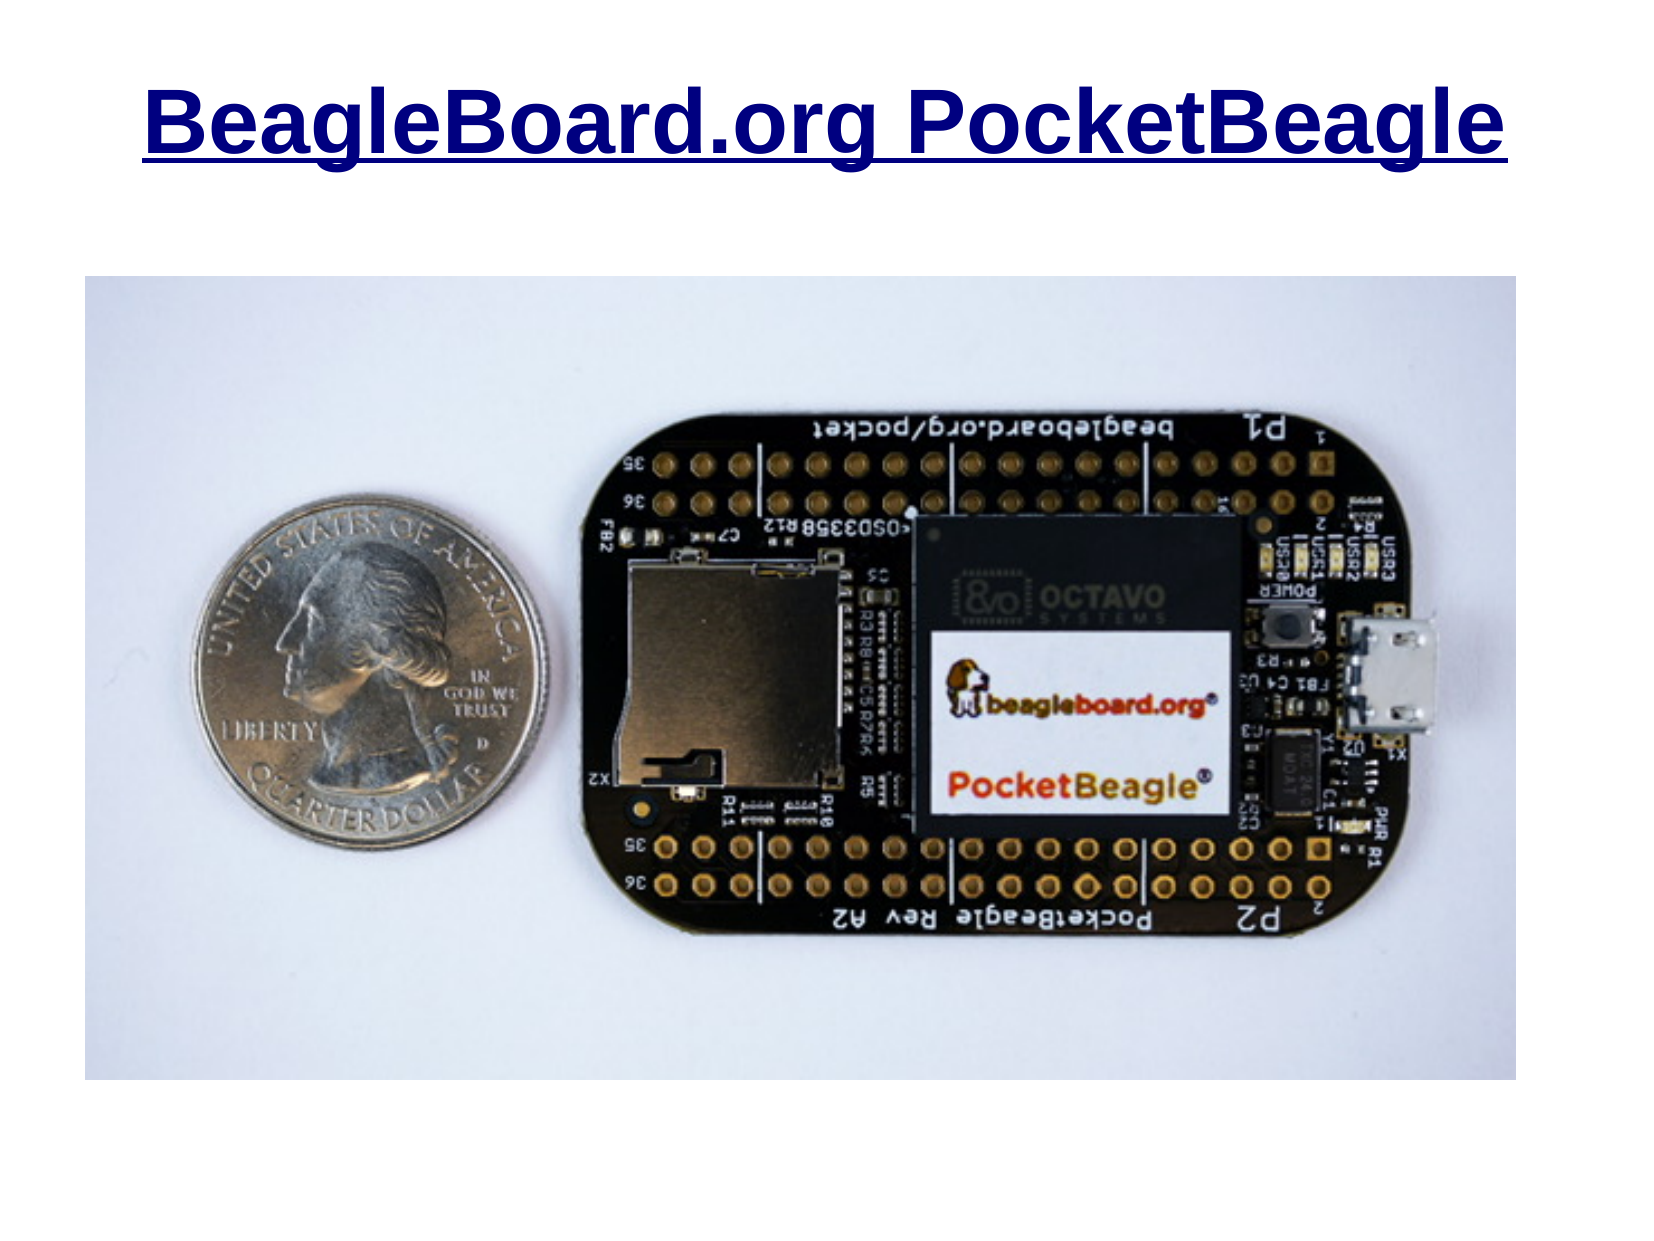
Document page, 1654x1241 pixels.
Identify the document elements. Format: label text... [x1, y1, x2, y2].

title BeagleBoard.org PocketBeagle [80, 17, 1570, 225]
picture [85, 276, 1516, 1081]
